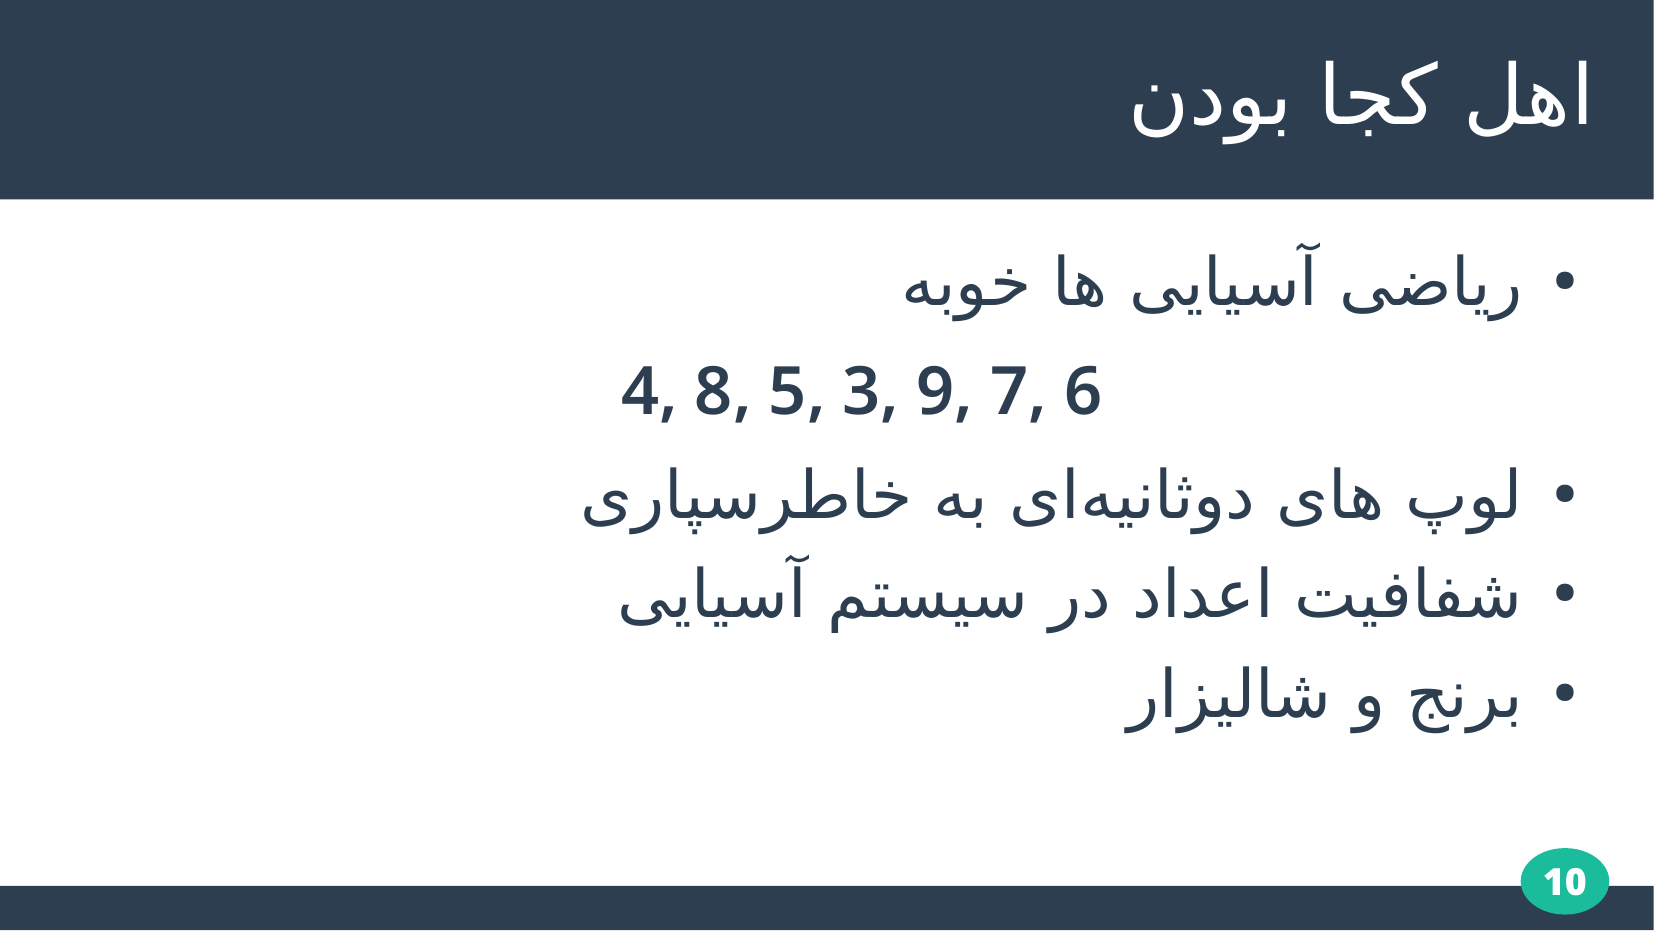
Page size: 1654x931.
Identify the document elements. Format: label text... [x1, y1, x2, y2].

title اهل کجا بودن [59, 37, 1595, 155]
list ریاضی آسیایی ها خوبه 4, 8, 5, 3, 9, 7, 6 لوپ های دوثانیه‌ای به خاطرسپاری شفافیت اعداد در سیستم آسیایی برنج و شالیزار [59, 243, 1595, 864]
